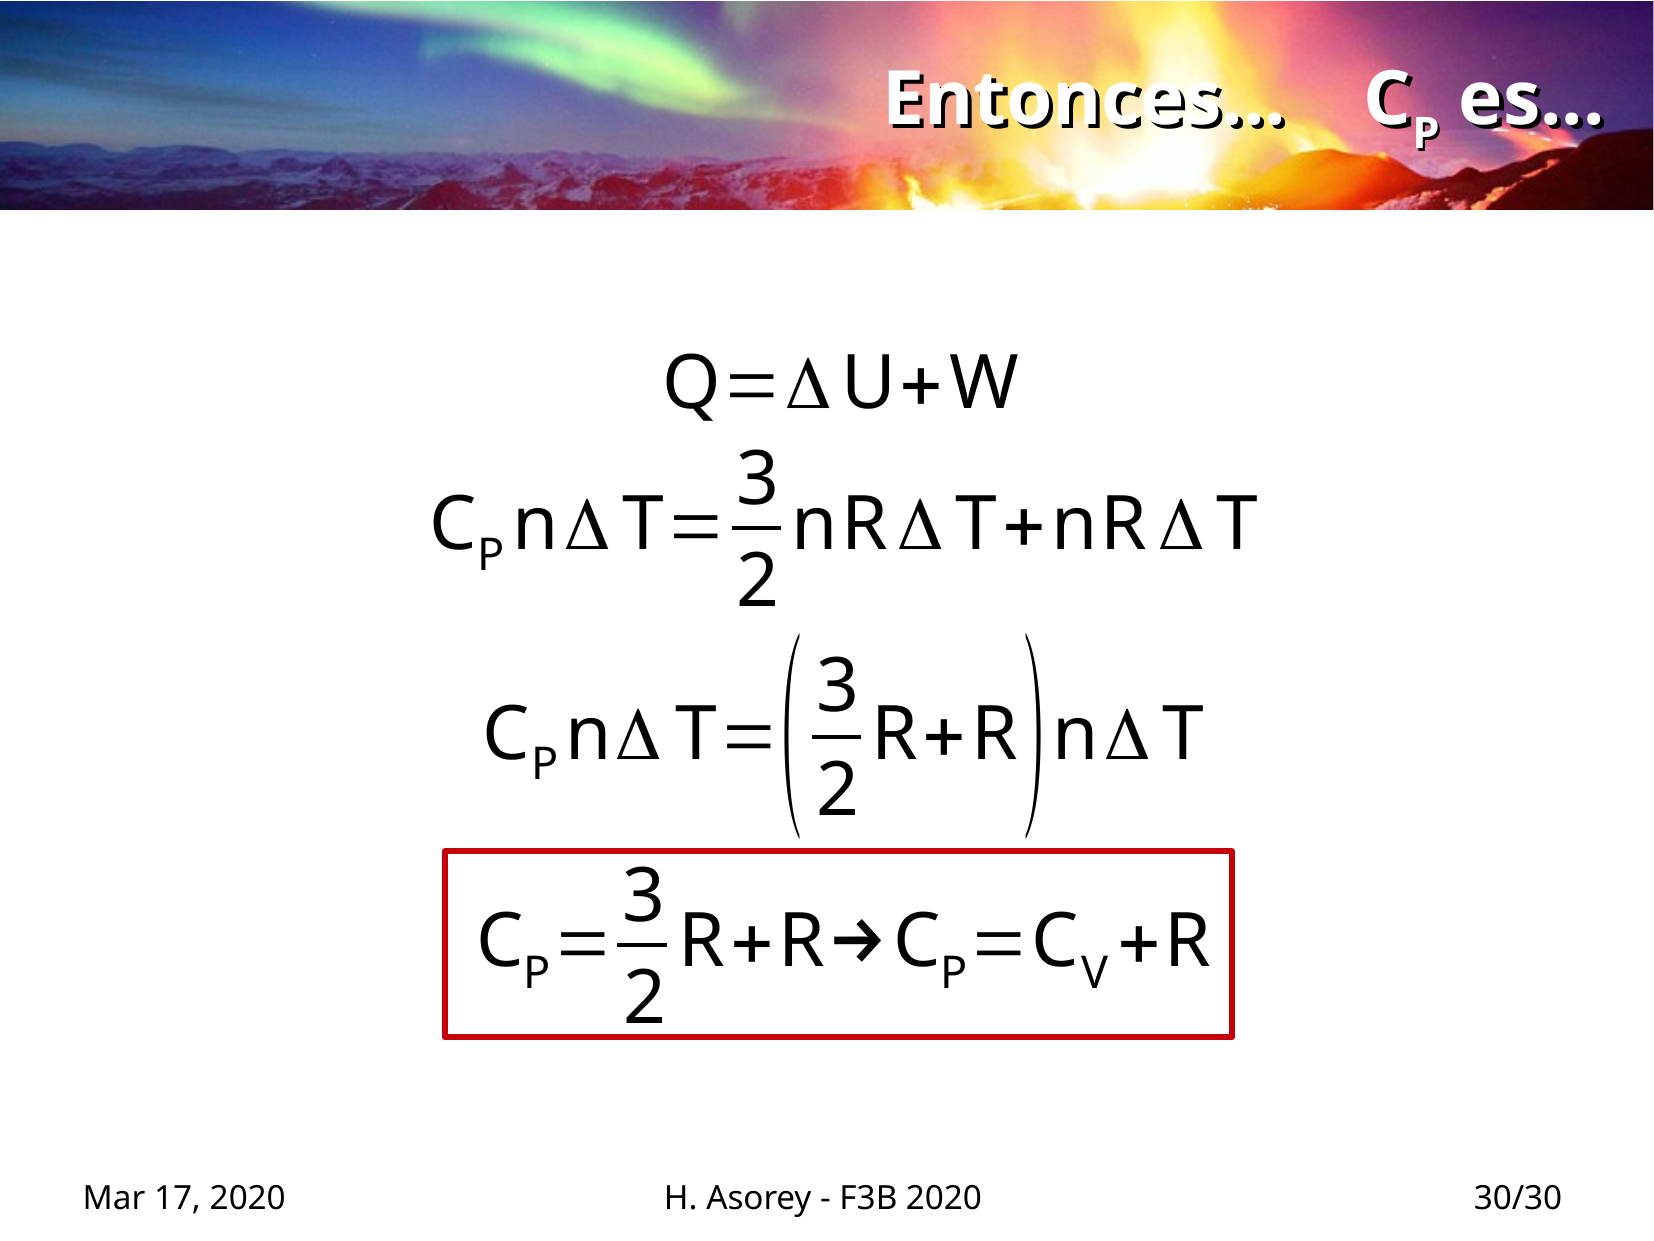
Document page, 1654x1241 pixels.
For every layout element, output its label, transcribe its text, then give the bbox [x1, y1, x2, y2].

chart [423, 335, 1265, 1043]
title Entonces... CP es... [45, 15, 1606, 191]
picture [0, 1, 1654, 210]
